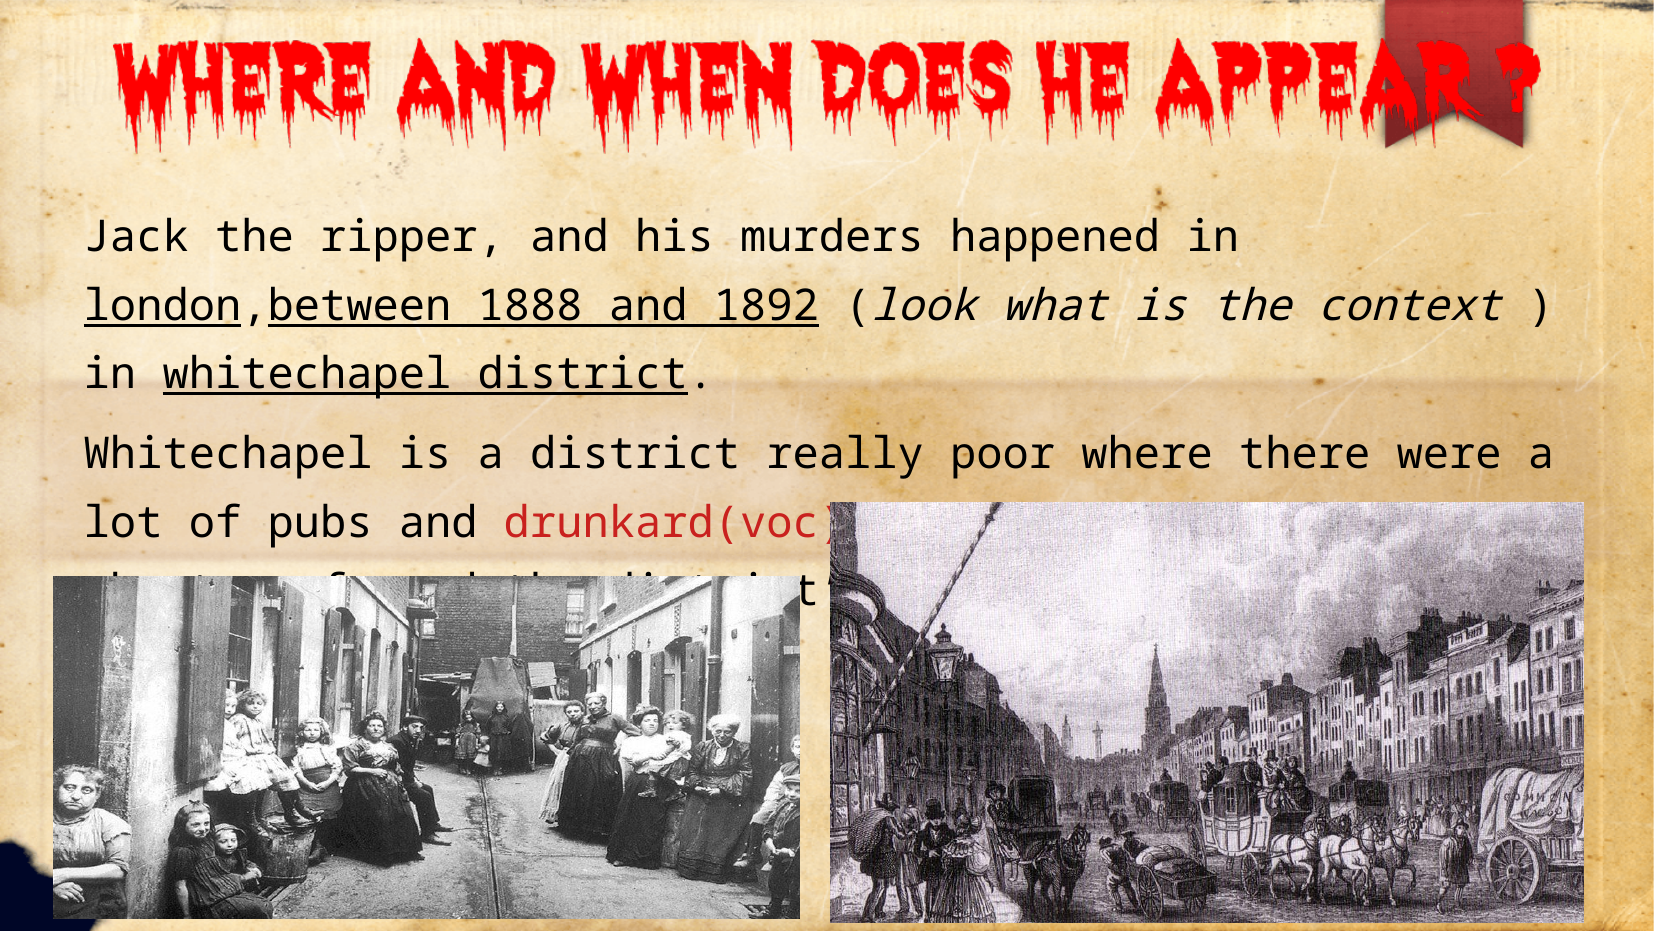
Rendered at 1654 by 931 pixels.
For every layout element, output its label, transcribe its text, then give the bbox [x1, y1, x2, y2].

picture [0, 0, 1654, 931]
text_box Jack the ripper, and his murders happened in london,between 1888 and 1892 (look what is the context ) in whitechapel district. Whitechapel is a district really poor where there were a lot of pubs and drunkard(voc), there were also factory who transformed the district’s air into a black cloud(voc) [68, 188, 1601, 616]
